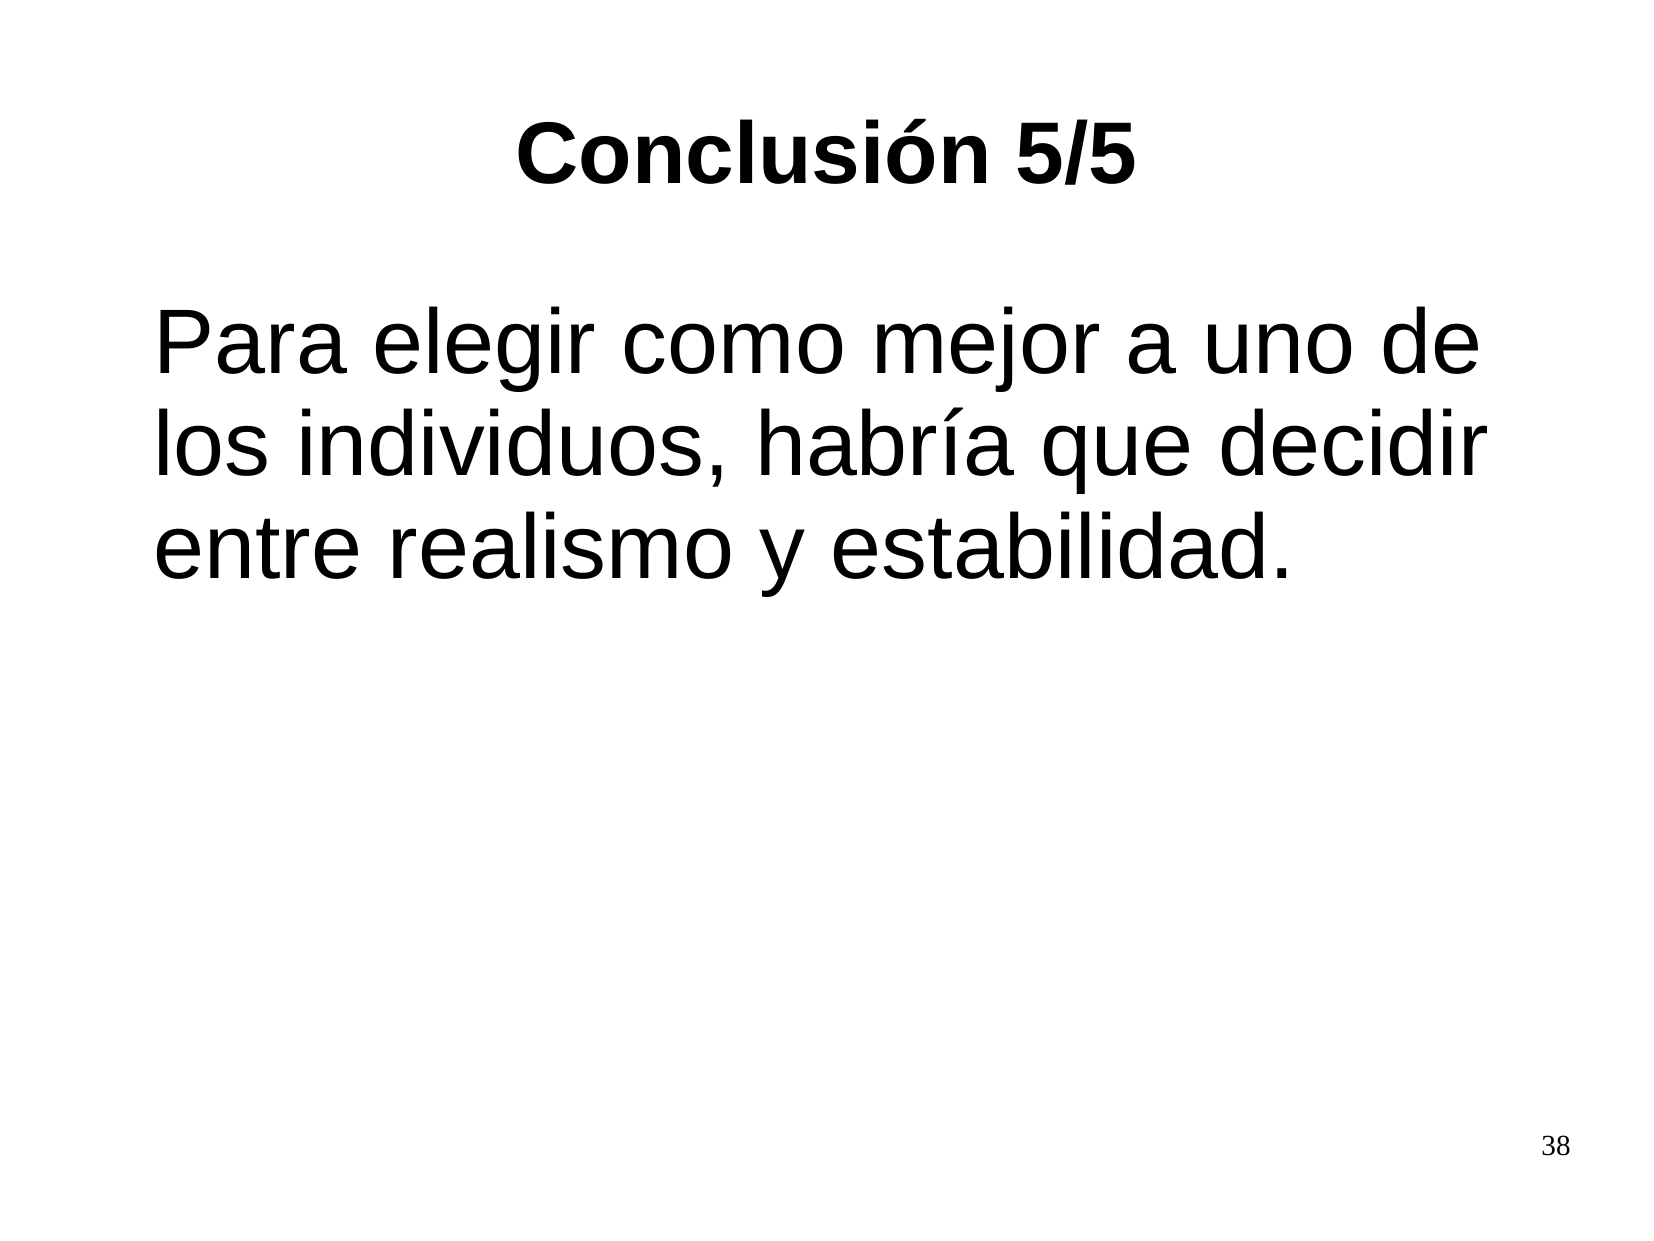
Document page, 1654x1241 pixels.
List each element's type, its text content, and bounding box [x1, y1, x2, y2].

list Para elegir como mejor a uno de los individuos, habría que decidir entre realismo y estabilidad. [82, 290, 1571, 1010]
title Conclusión 5/5 [82, 49, 1571, 257]
